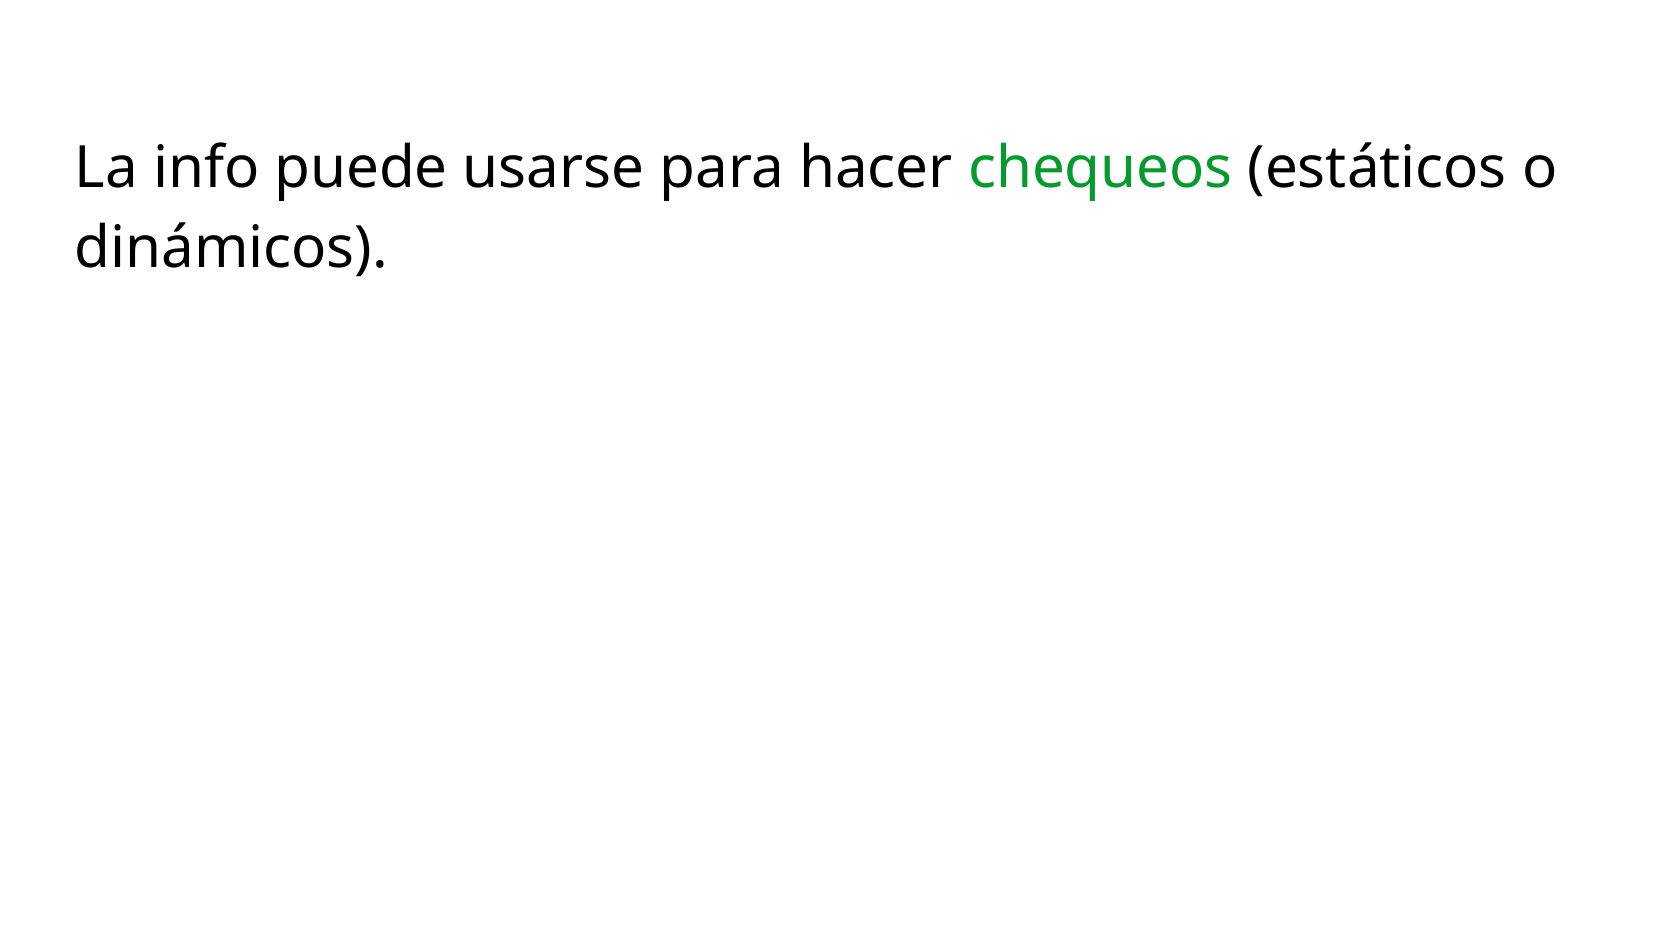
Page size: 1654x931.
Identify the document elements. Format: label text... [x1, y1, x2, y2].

text_box La info puede usarse para hacer chequeos (estáticos o dinámicos). [60, 118, 1606, 794]
